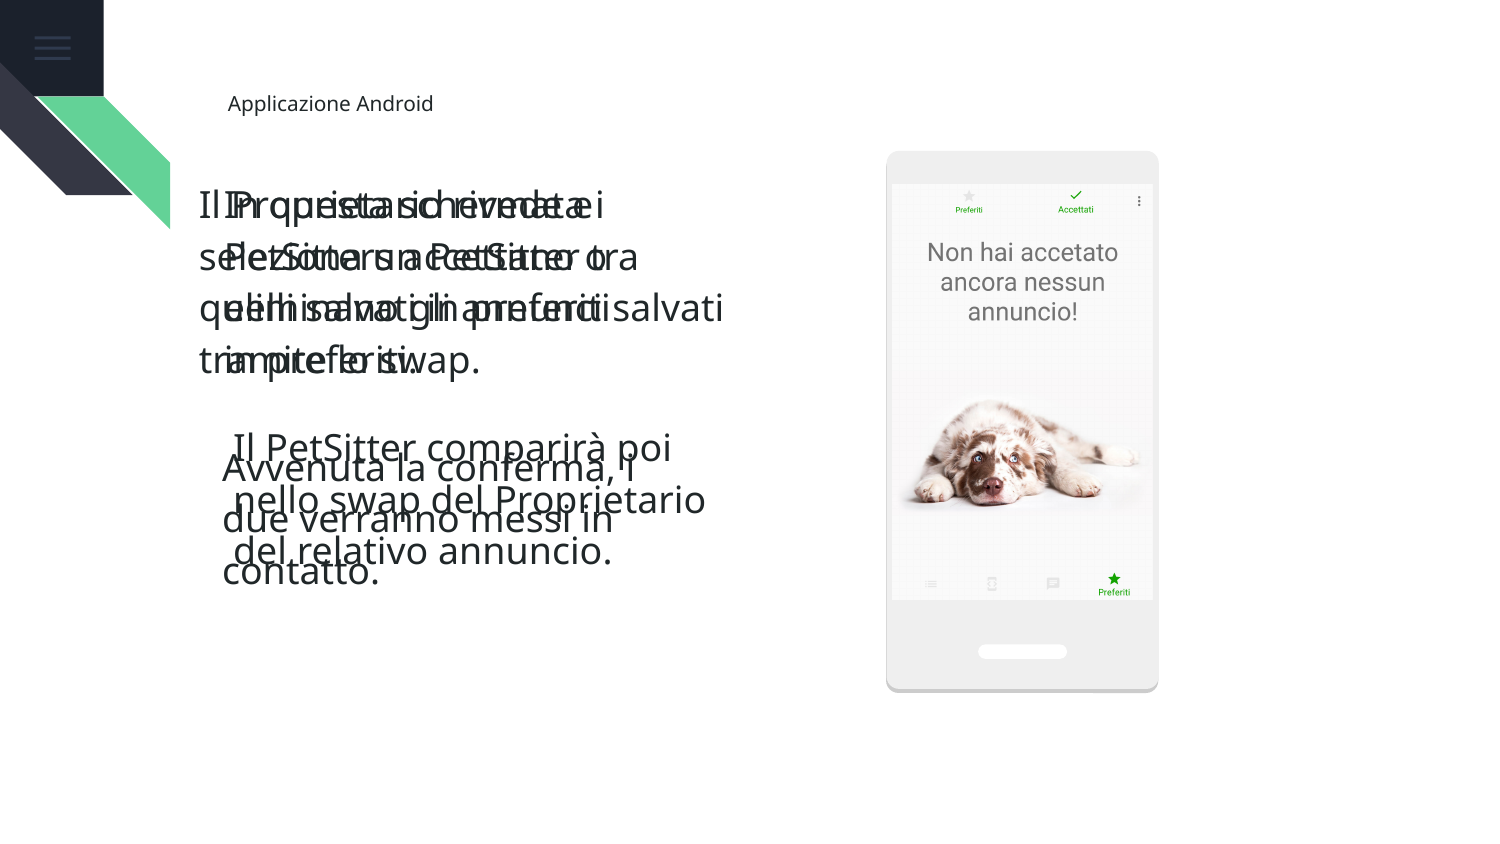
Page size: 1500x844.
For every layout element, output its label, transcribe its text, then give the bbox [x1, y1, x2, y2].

text_box [886, 150, 1159, 694]
text_box In questa schermata i PetSitters accettano o eliminano gli annunci salvati in preferiti. [208, 159, 749, 375]
picture [892, 184, 1153, 600]
text_box Il PetSitter comparirà poi nello swap del Proprietario del relativo annuncio. [218, 402, 758, 523]
title Applicazione Android [212, 75, 706, 159]
text_box Avvenuta la conferma, i due verranno messi in contatto. [206, 421, 712, 620]
title Il Proprietario rivede e seleziona un PetSitter tra quelli salvati in preferiti tramite lo swap. [183, 159, 724, 418]
